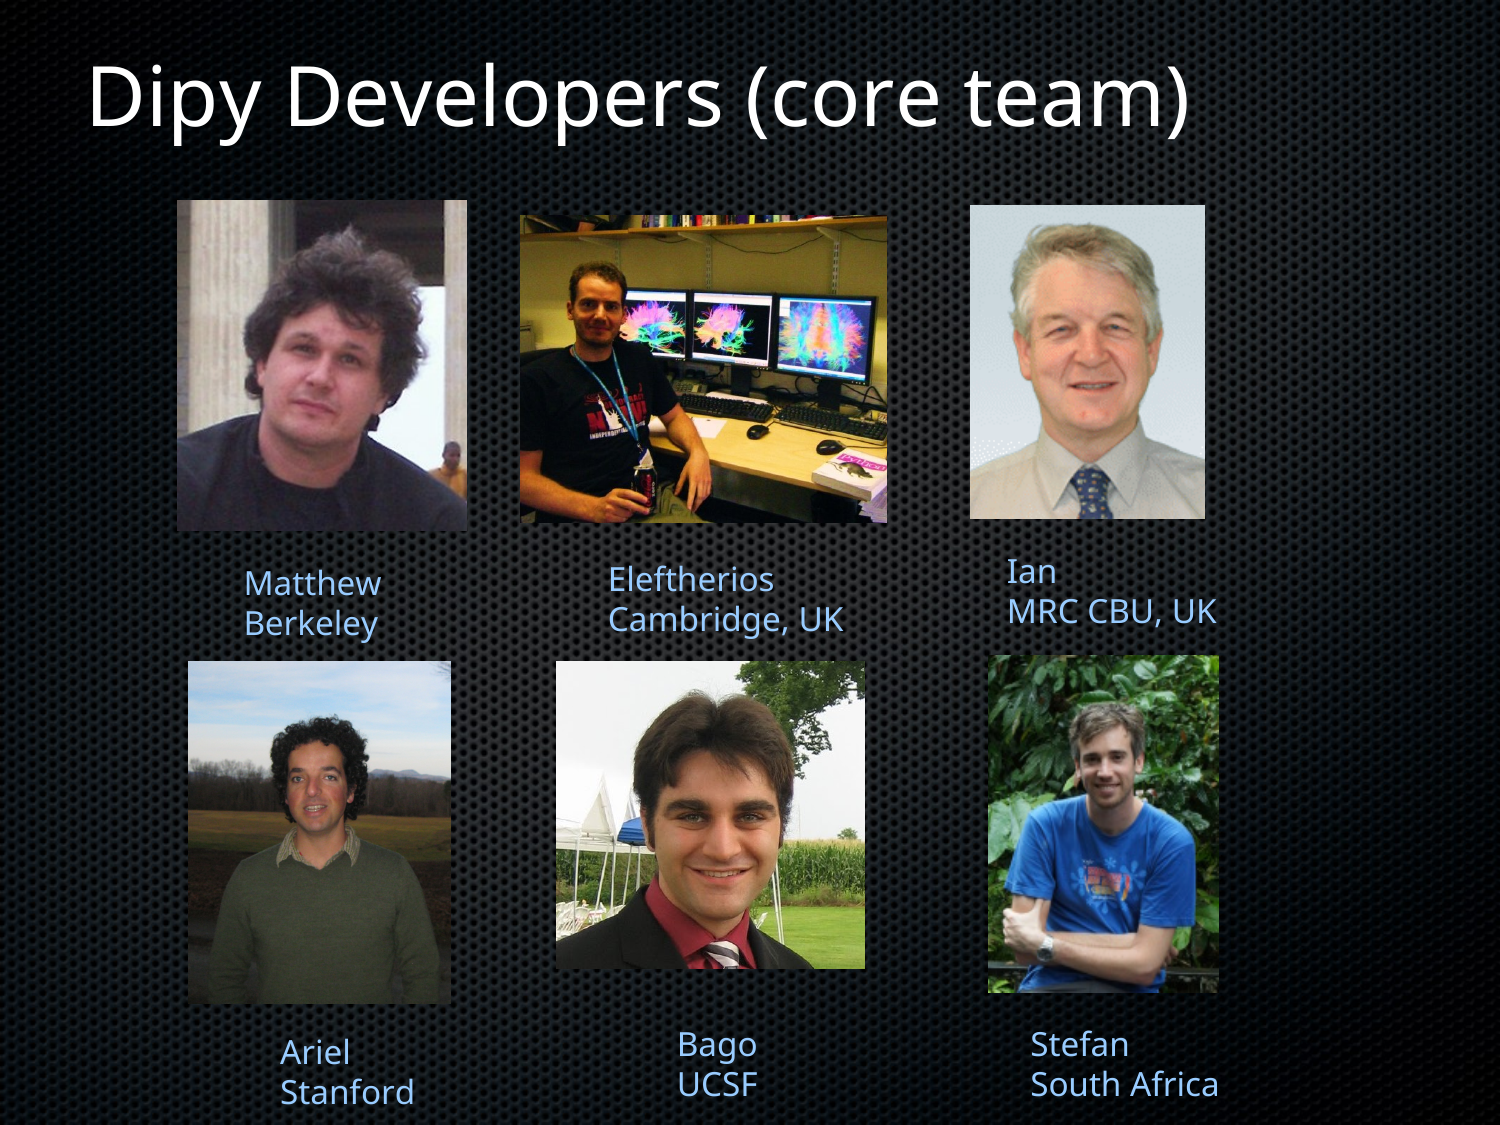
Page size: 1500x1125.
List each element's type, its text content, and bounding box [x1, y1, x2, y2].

text_box Ian MRC CBU, UK [992, 543, 1245, 638]
text_box Eleftherios Cambridge, UK [593, 551, 881, 646]
text_box Dipy Developers (core team) [70, 35, 1304, 151]
text_box Bago UCSF [662, 1015, 780, 1123]
picture [0, 0, 1500, 1125]
text_box Stefan South Africa [1015, 1015, 1249, 1111]
text_box Matthew Berkeley [228, 555, 405, 680]
text_box Ariel Stanford [265, 1023, 438, 1119]
